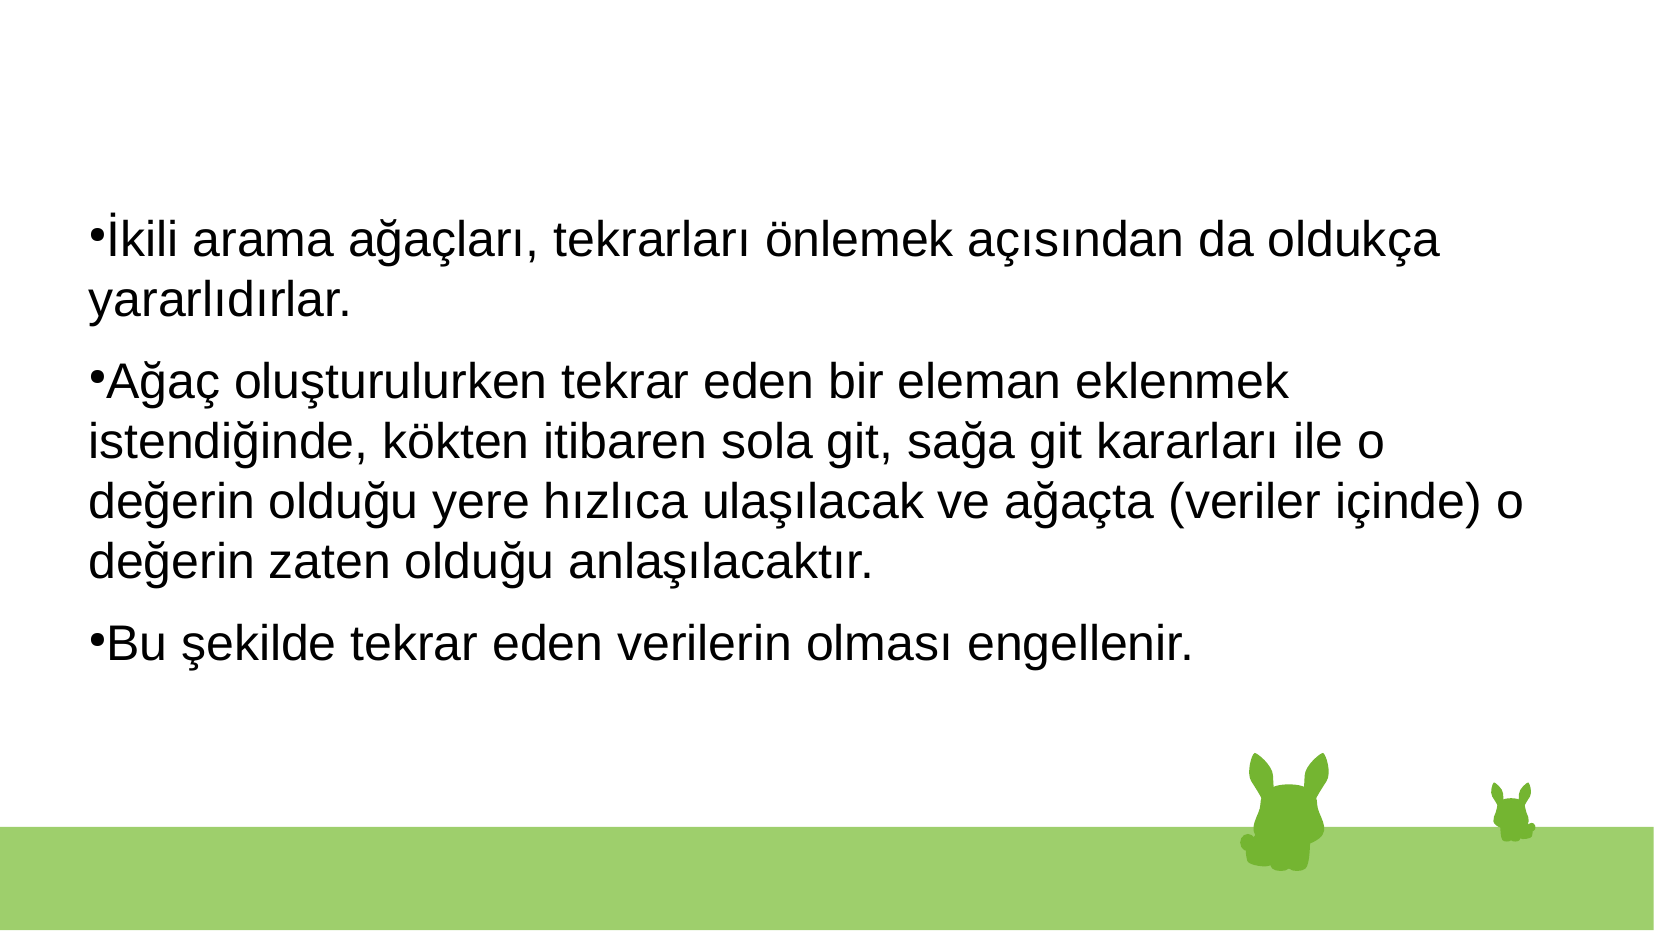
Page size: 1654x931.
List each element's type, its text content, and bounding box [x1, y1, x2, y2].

list İ﻿kili arama ağaçları, tekrarları önlemek açısından da oldukça yararlıdırlar. Ağaç oluşturulurken tekrar eden bir eleman eklenmek istendiğinde, kökten itibaren sola git, sağa git kararları ile o değerin olduğu yere hızlıca ulaşılacak ve ağaçta (veriler içinde) o değerin zaten olduğu anlaşılacaktır. Bu şekilde tekrar eden verilerin olması engellenir. [88, 206, 1565, 739]
